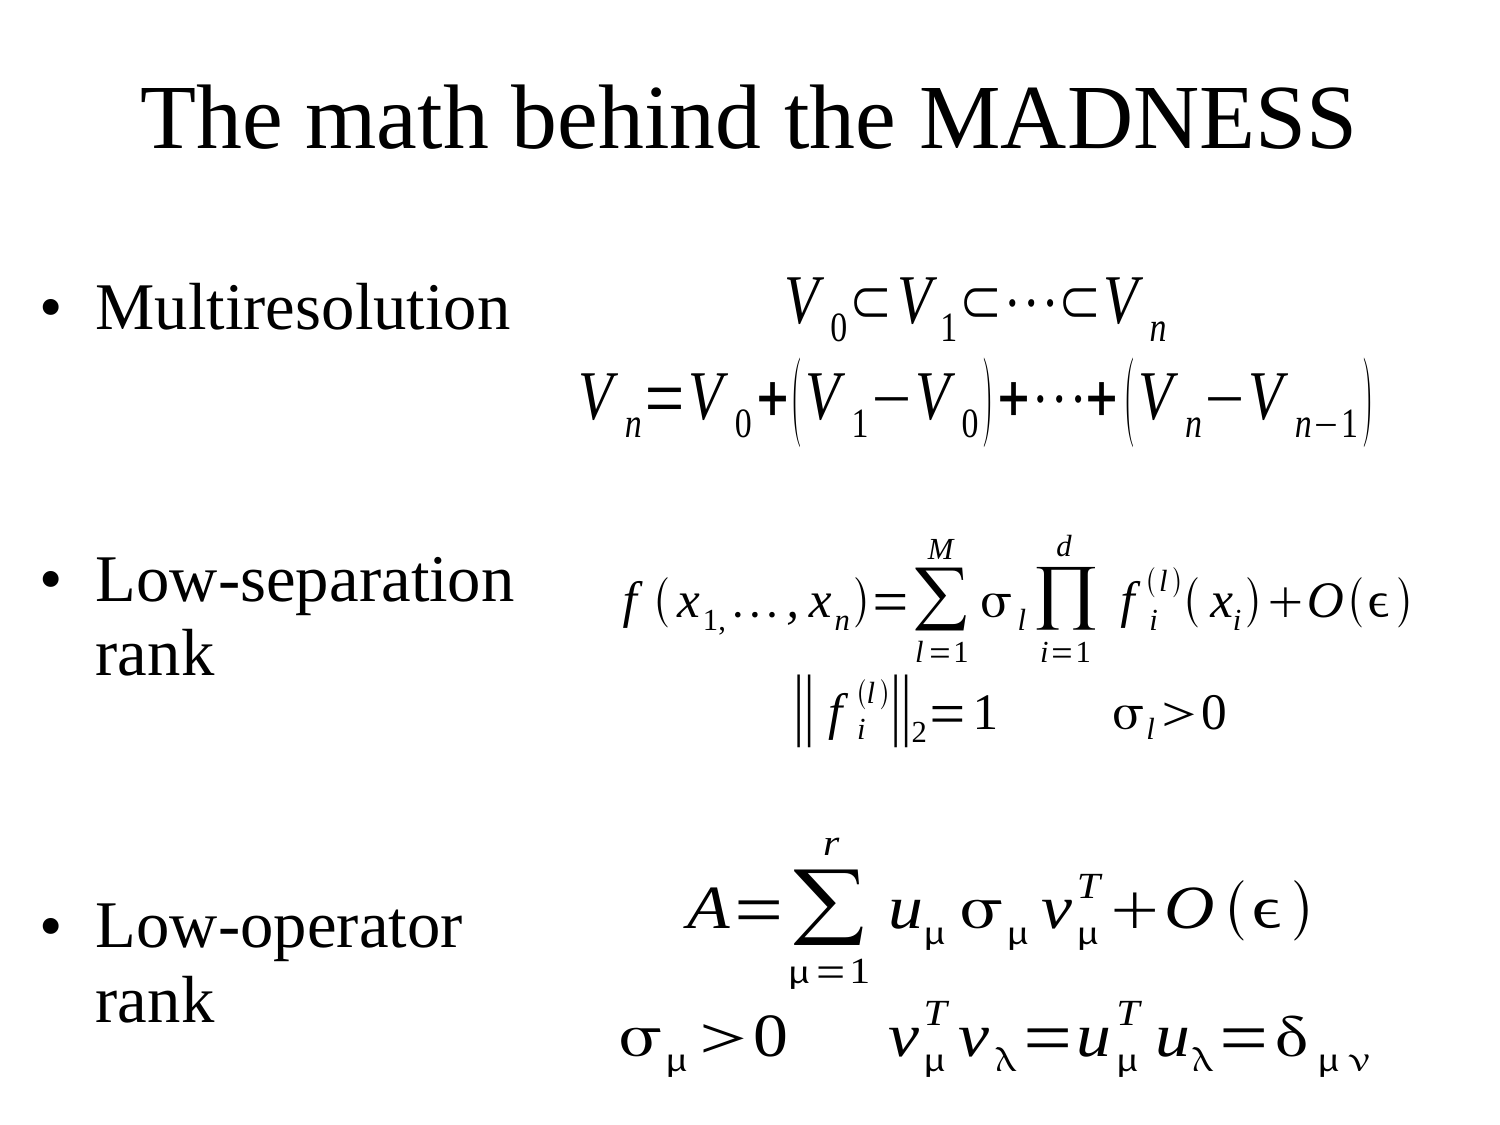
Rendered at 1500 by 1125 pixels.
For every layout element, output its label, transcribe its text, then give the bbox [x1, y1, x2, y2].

chart [564, 262, 1388, 451]
chart [600, 825, 1388, 1080]
title The math behind the MADNESS [112, 7, 1388, 228]
chart [600, 530, 1426, 750]
list Multiresolution Low-separation rank Low-operator rank [24, 262, 1375, 1051]
